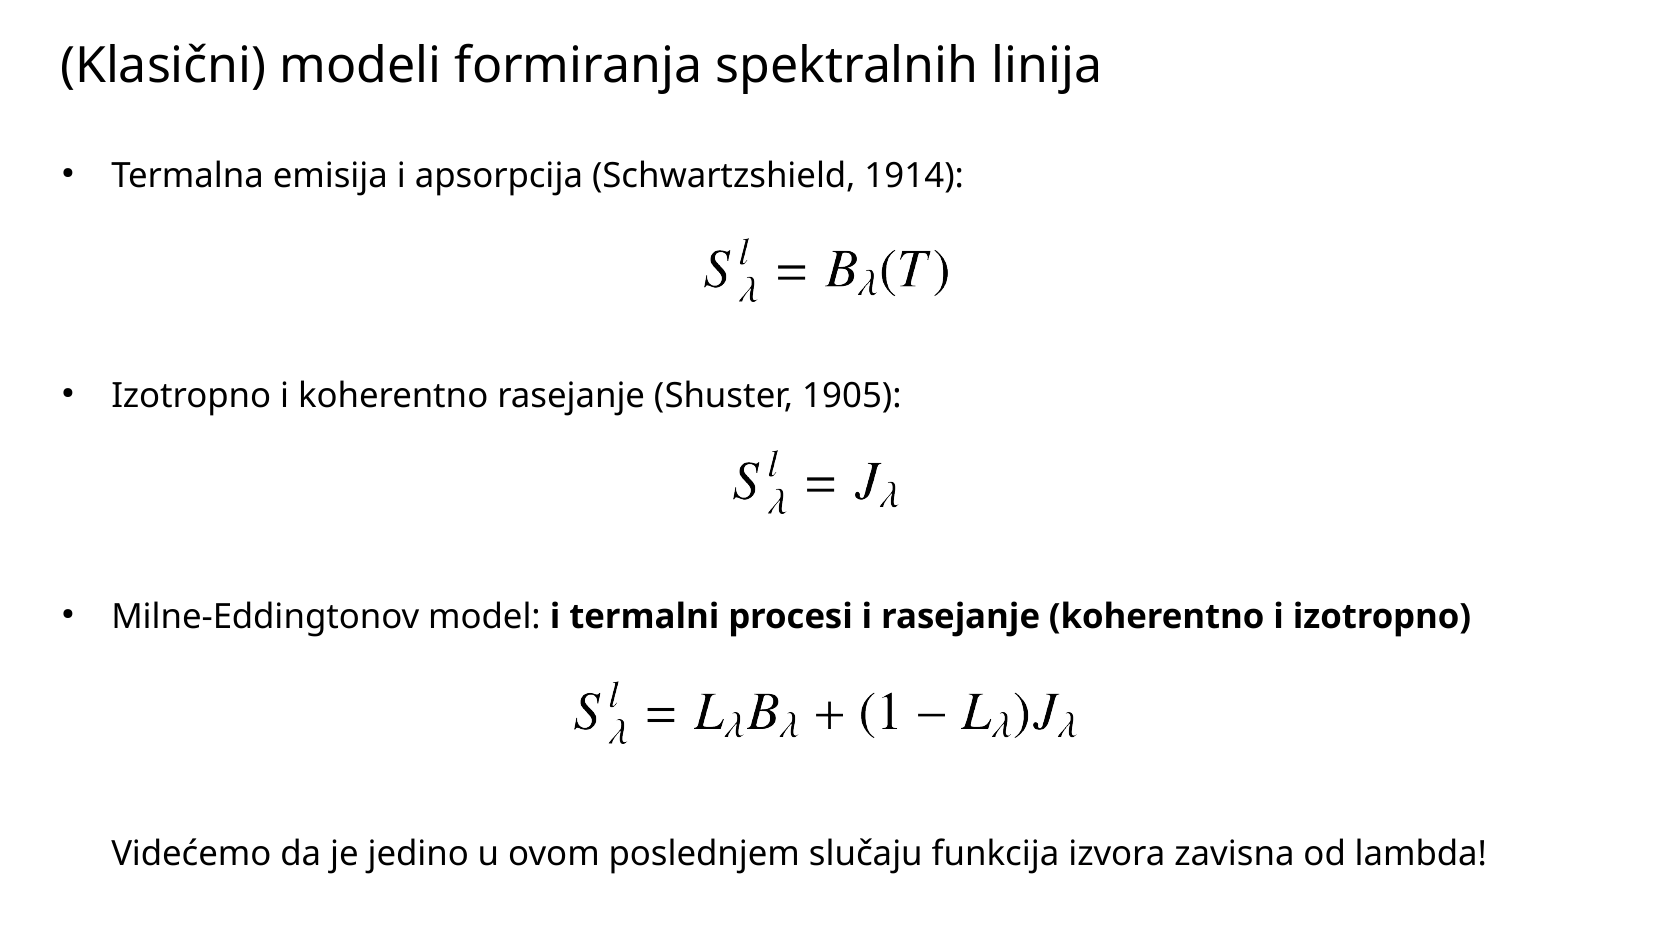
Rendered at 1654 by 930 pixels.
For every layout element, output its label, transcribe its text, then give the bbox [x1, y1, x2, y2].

picture [704, 237, 949, 302]
list Termalna emisija i apsorpcija (Schwartzshield, 1914): Izotropno i koherentno rasejanje (Shuster, 1905): Milne-Eddingtonov model: i termalni procesi i rasejanje (koherentno i izotropno) Videćemo da je jedino u ovom poslednjem slučaju funkcija izvora zavisna od lambda! [45, 149, 1635, 880]
picture [733, 449, 901, 514]
picture [574, 680, 1079, 745]
title (Klasični) modeli formiranja spektralnih linija [59, 13, 1648, 113]
